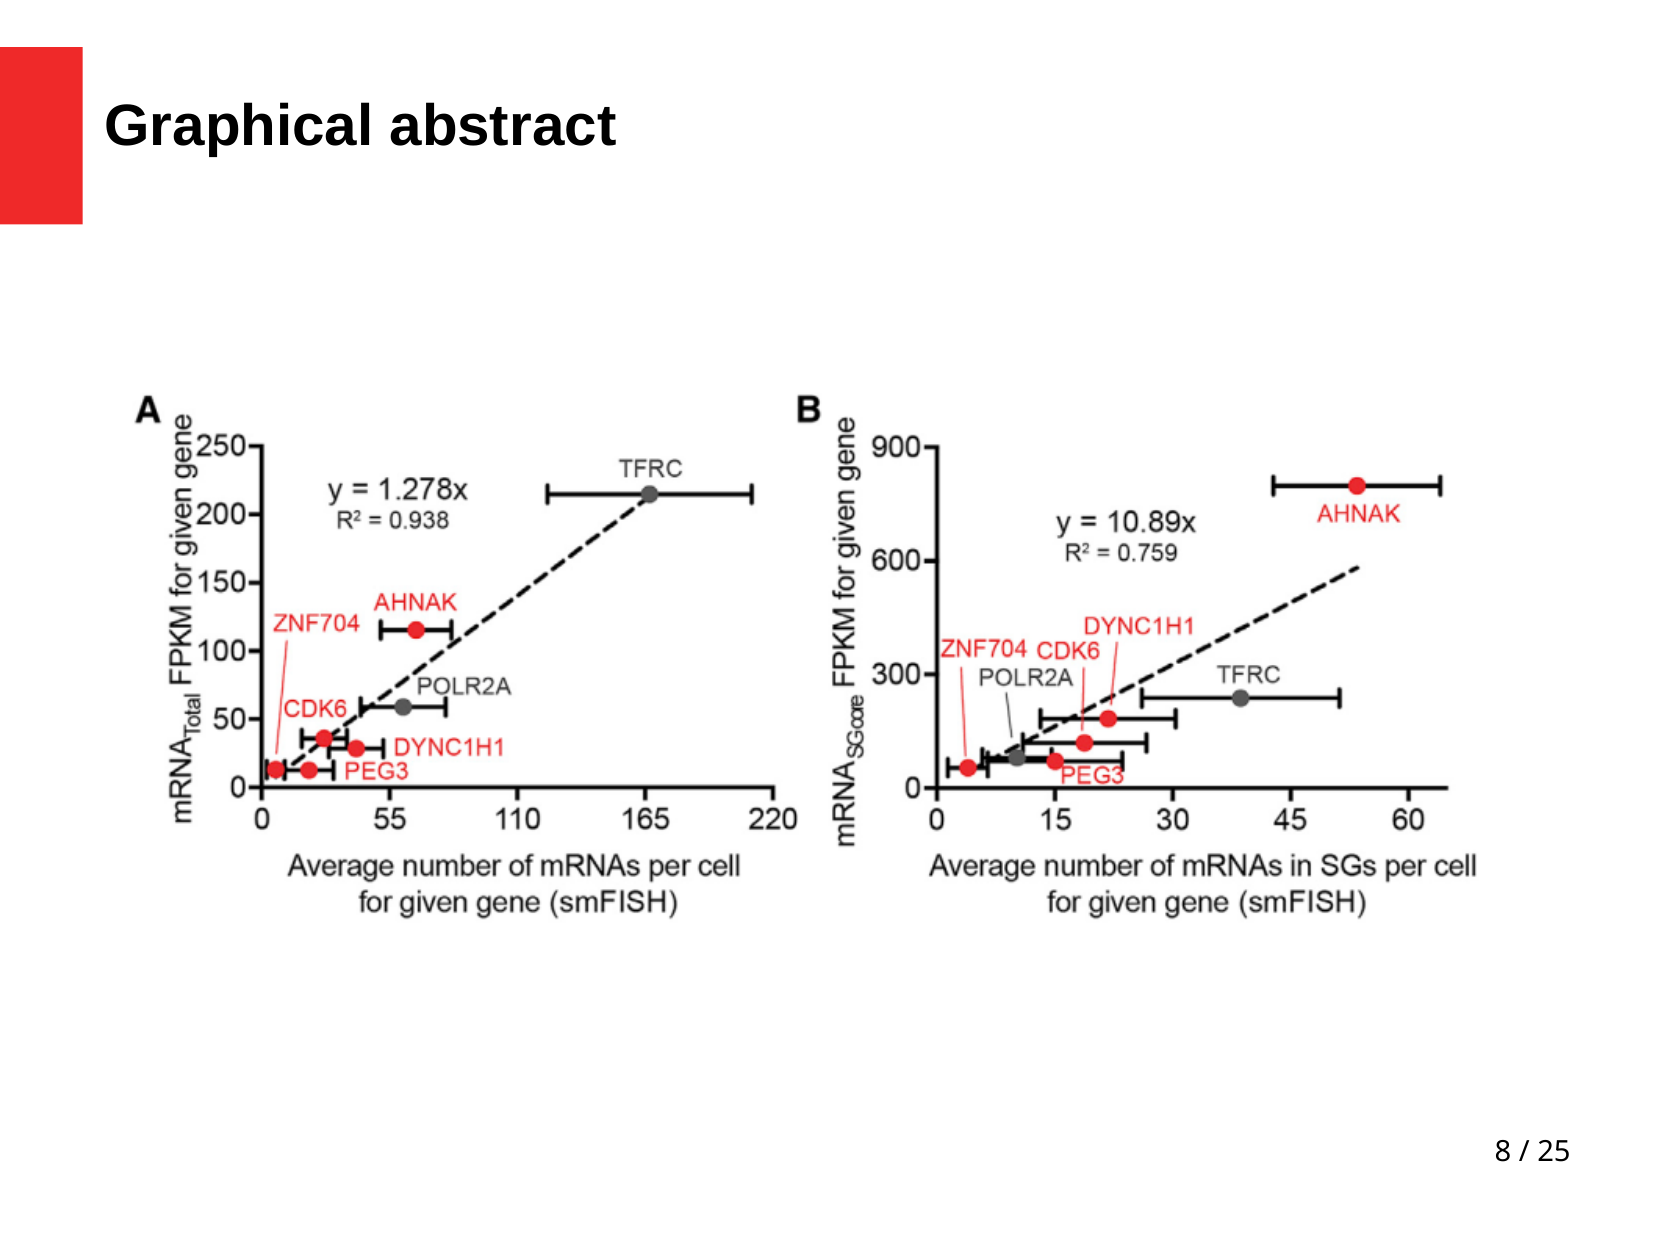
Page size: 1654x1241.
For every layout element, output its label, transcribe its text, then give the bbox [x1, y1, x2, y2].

picture [63, 346, 1516, 935]
text_box Graphical abstract [90, 85, 1561, 166]
